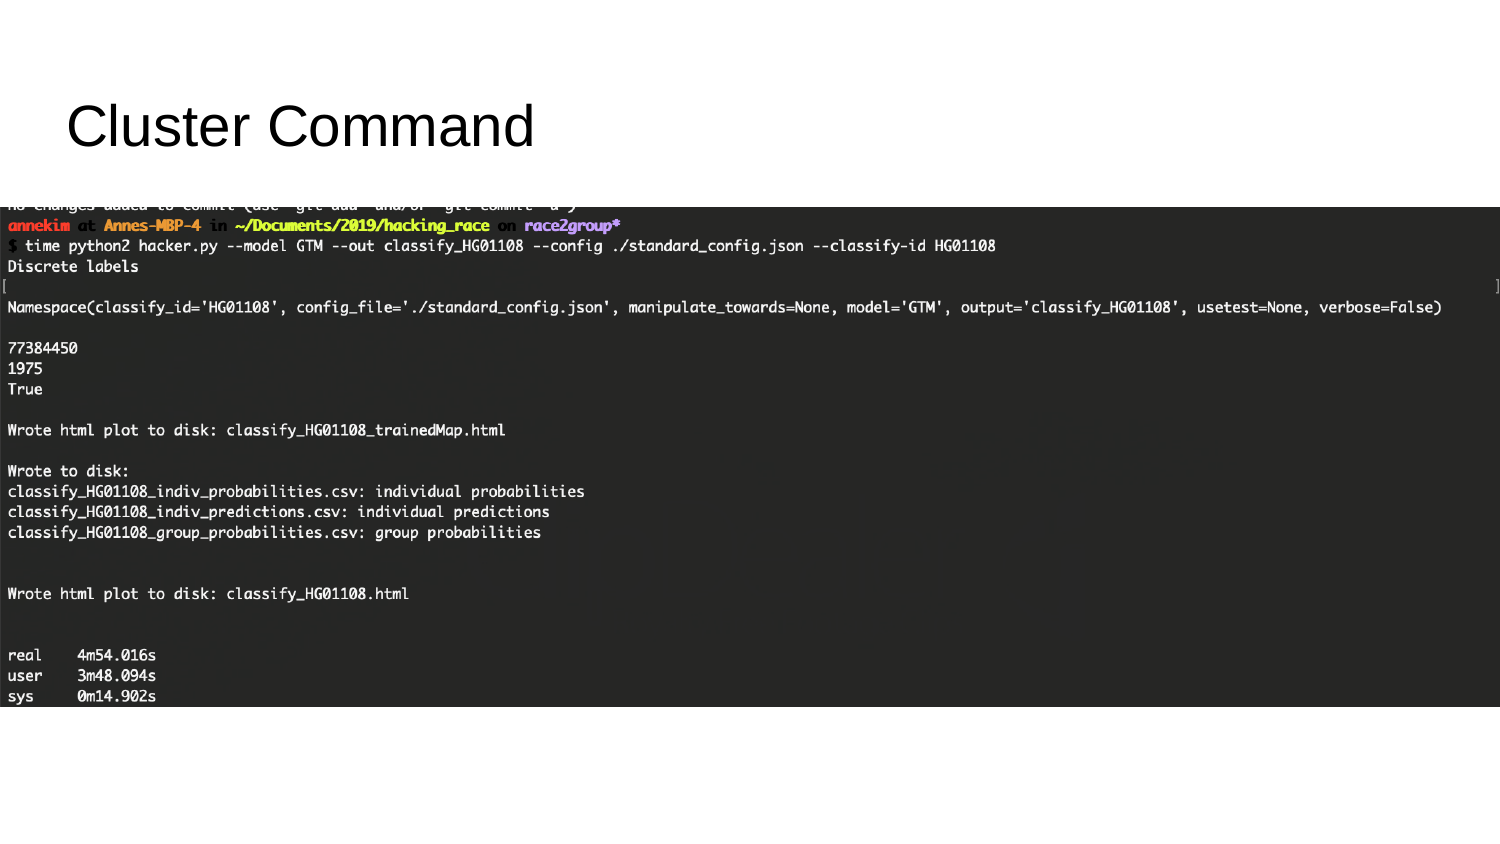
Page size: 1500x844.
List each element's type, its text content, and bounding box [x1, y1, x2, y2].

picture [0, 207, 1500, 707]
title Cluster Command [51, 72, 1449, 167]
